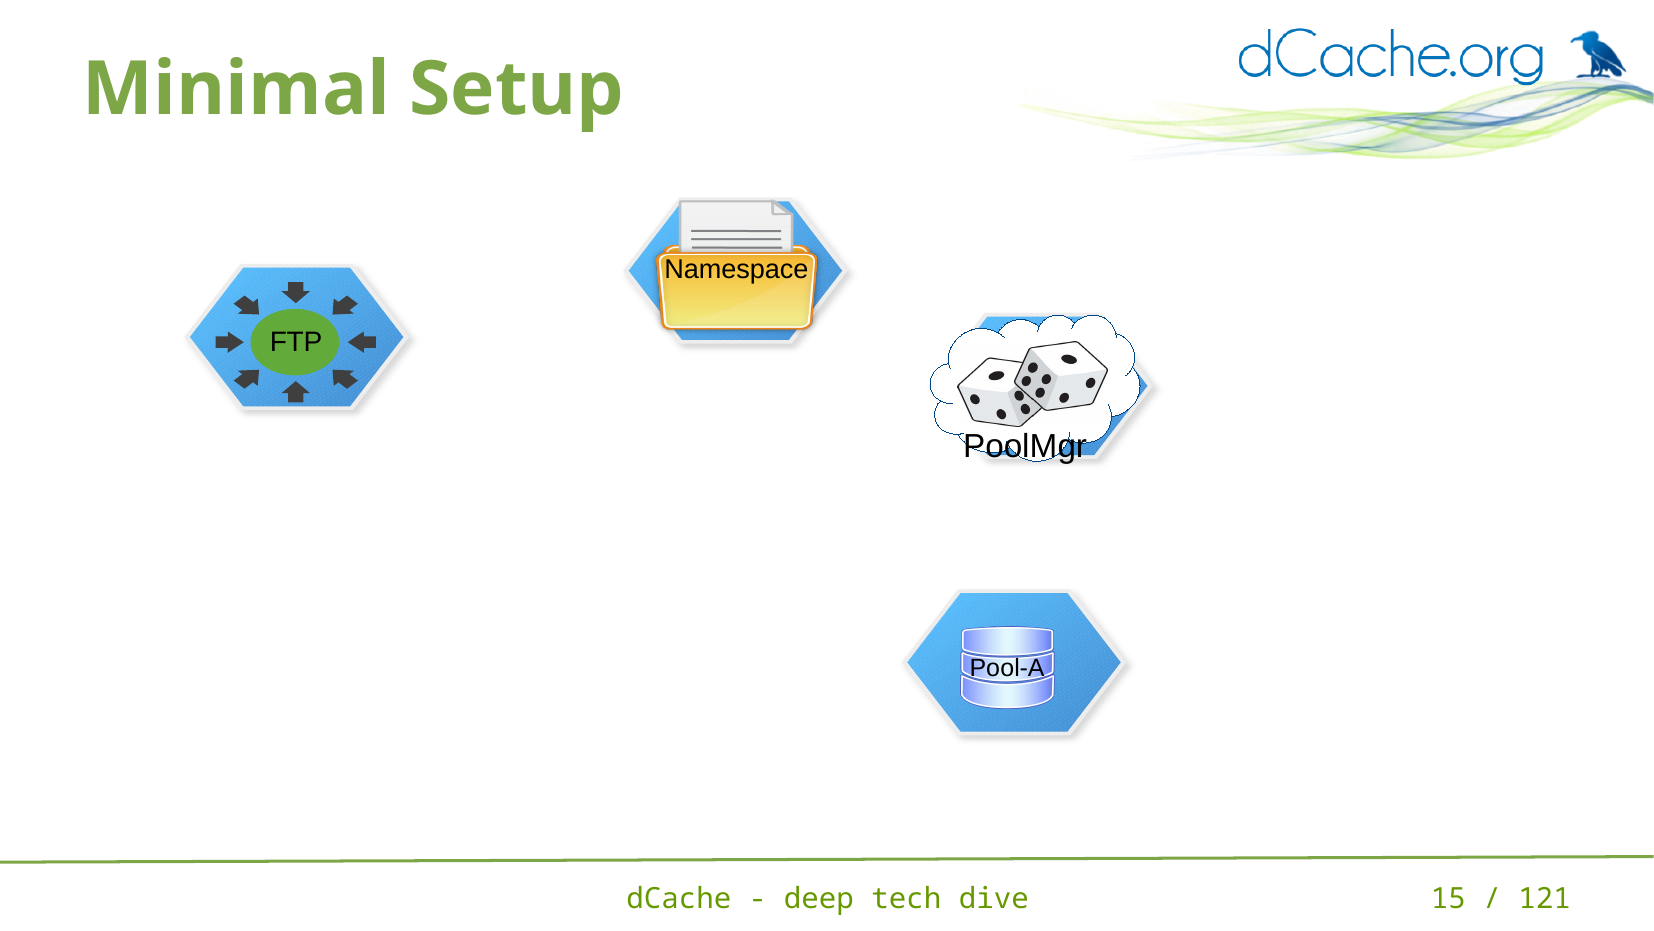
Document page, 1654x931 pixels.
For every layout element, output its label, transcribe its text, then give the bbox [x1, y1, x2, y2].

picture [888, 580, 1149, 753]
text_box PoolMgr [948, 419, 1118, 472]
title Minimal Setup [82, 40, 1605, 131]
picture [956, 16, 1654, 169]
text_box [930, 315, 1141, 433]
picture [915, 303, 1176, 477]
picture [609, 188, 871, 362]
picture [170, 254, 432, 428]
